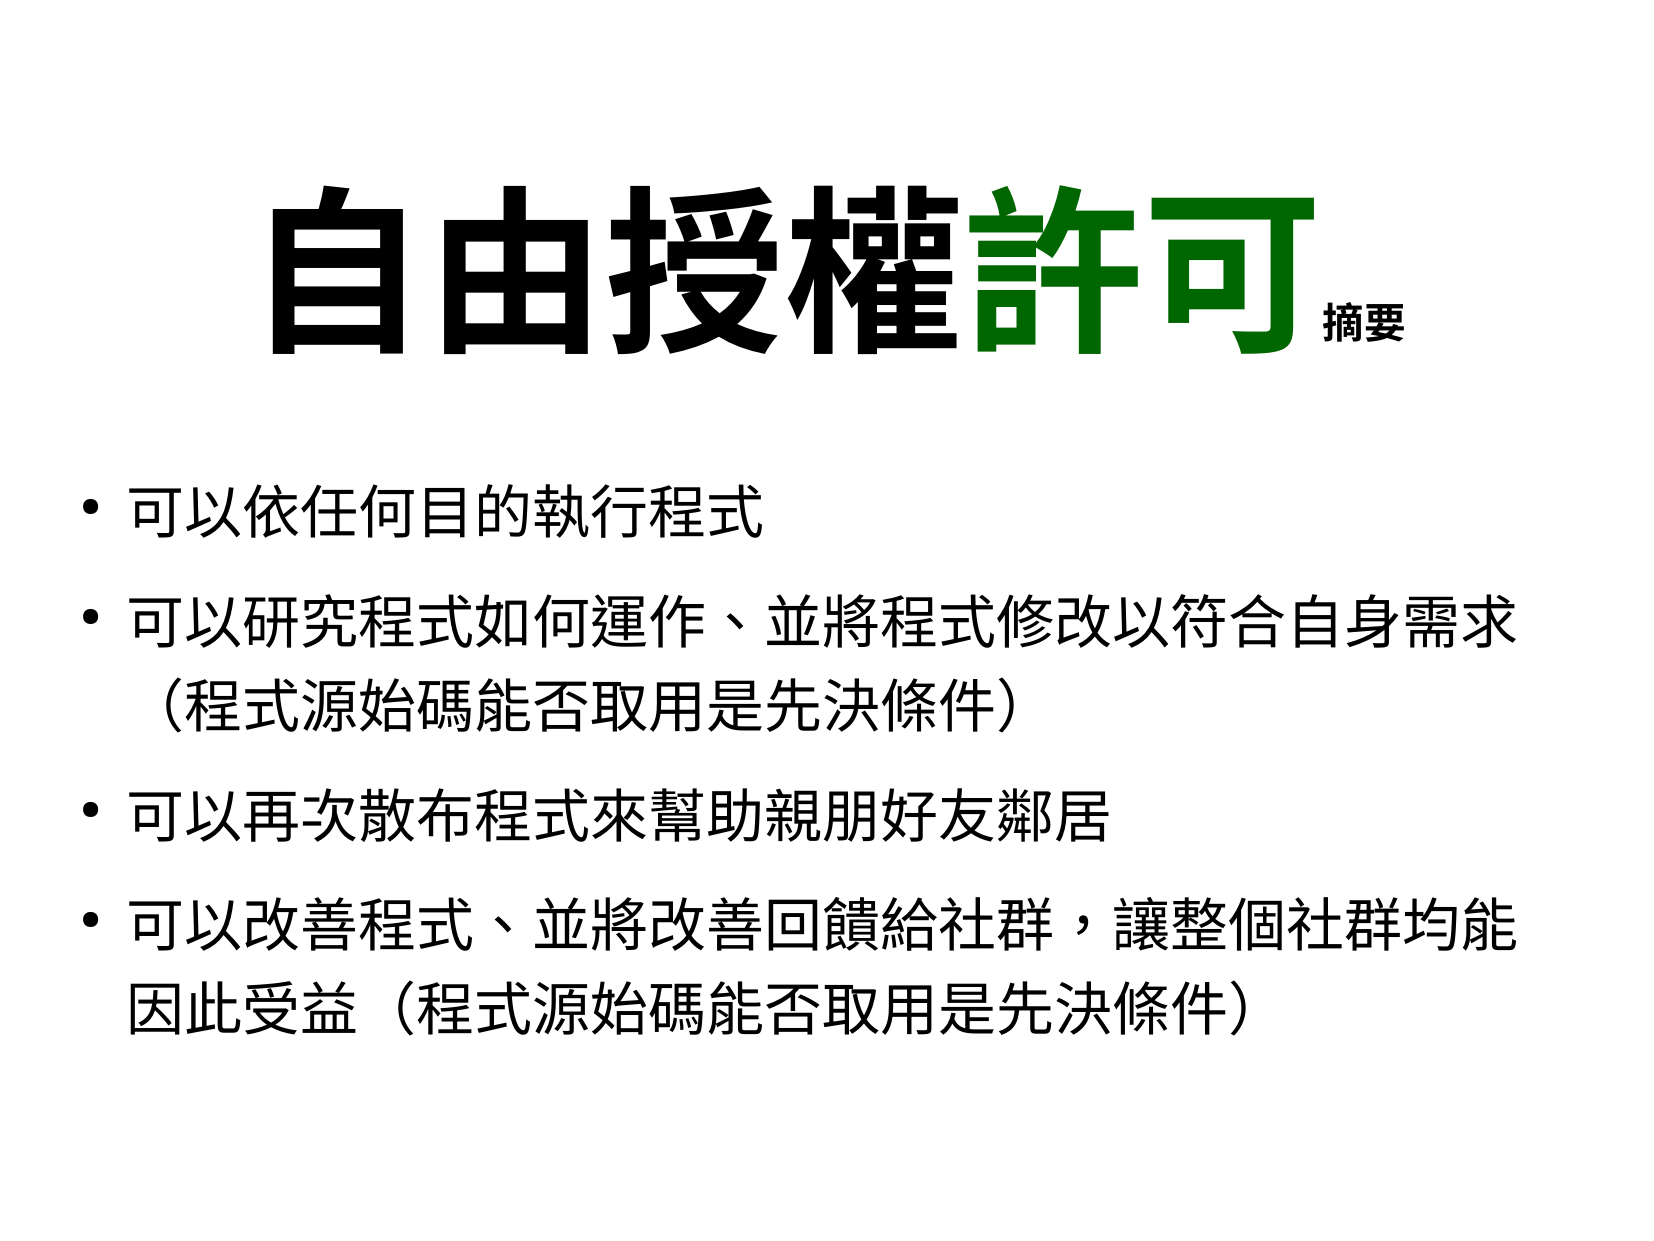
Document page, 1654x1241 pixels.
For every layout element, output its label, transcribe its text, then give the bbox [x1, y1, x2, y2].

list 可以依任何目的執行程式 可以研究程式如何運作、並將程式修改以符合自身需求（程式源始碼能否取用是先決條件） 可以再次散布程式來幫助親朋好友鄰居 可以改善程式、並將改善回饋給社群，讓整個社群均能因此受益（程式源始碼能否取用是先決條件） [64, 466, 1554, 1052]
title 自由授權許可摘要 [82, 0, 1571, 526]
